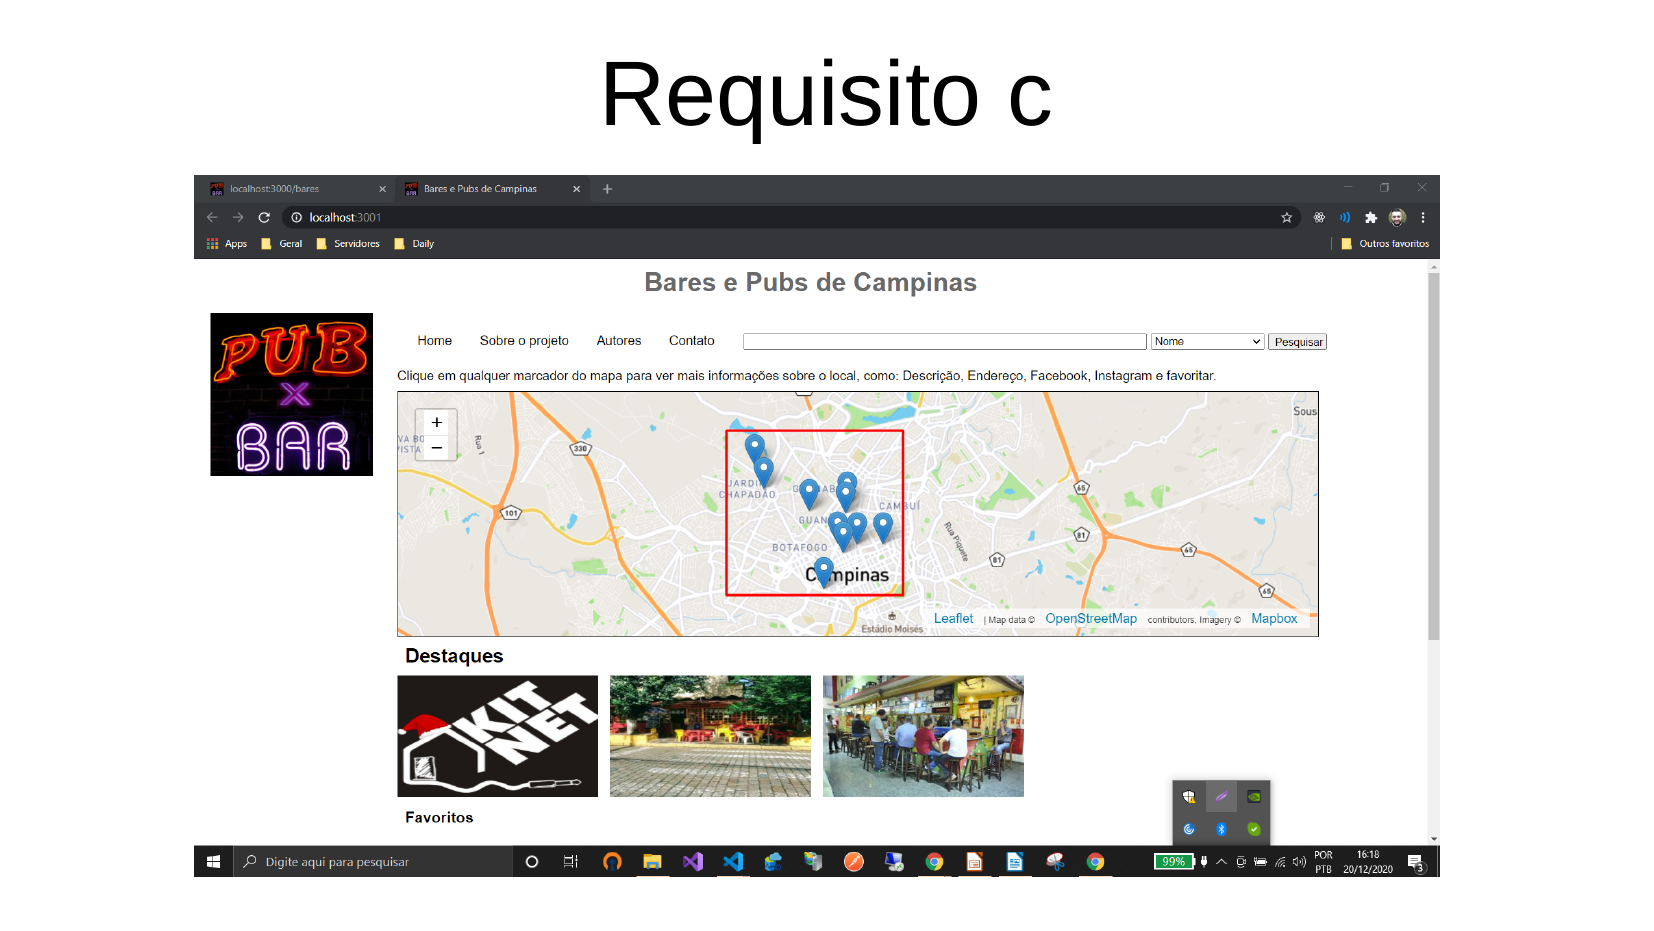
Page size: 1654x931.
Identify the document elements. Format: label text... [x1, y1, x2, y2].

title Requisito c [82, 37, 1571, 151]
picture [194, 175, 1440, 877]
